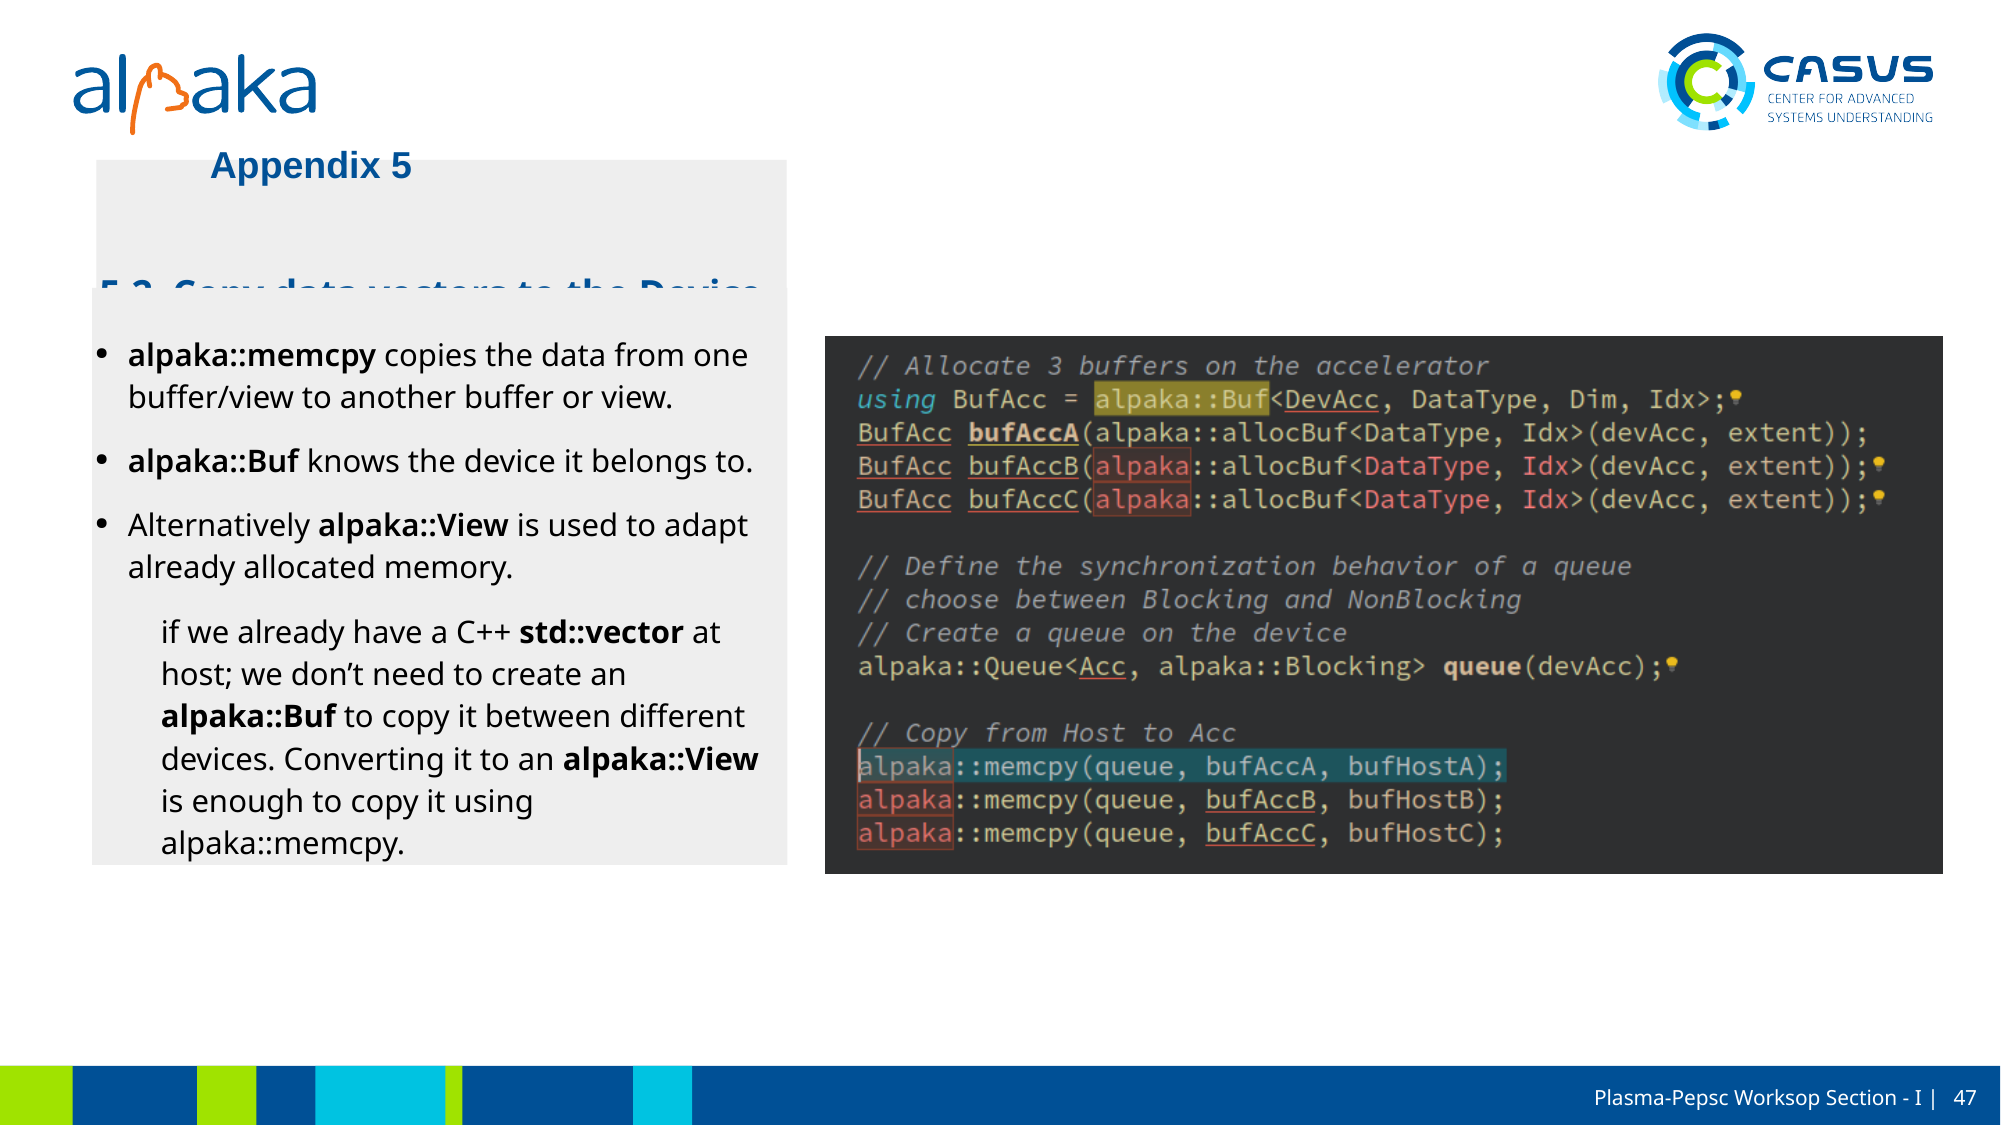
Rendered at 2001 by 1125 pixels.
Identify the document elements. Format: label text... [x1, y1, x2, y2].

picture [72, 53, 317, 136]
picture [1658, 33, 1933, 131]
text_box Appendix 5 [195, 136, 492, 236]
list 5.2 Copy data vectors to the Device [96, 159, 787, 287]
list alpaka::memcpy copies the data from one buffer/view to another buffer or view. alpaka::Buf knows the device it belongs to. Alternatively alpaka::View is used to adapt already allocated memory. if we already have a C++ std::vector at host; we don’t need to create an alpaka::Buf to copy it between different devices. Converting it to an alpaka::View is enough to copy it using alpaka::memcpy. [92, 287, 788, 865]
picture [825, 336, 1943, 875]
